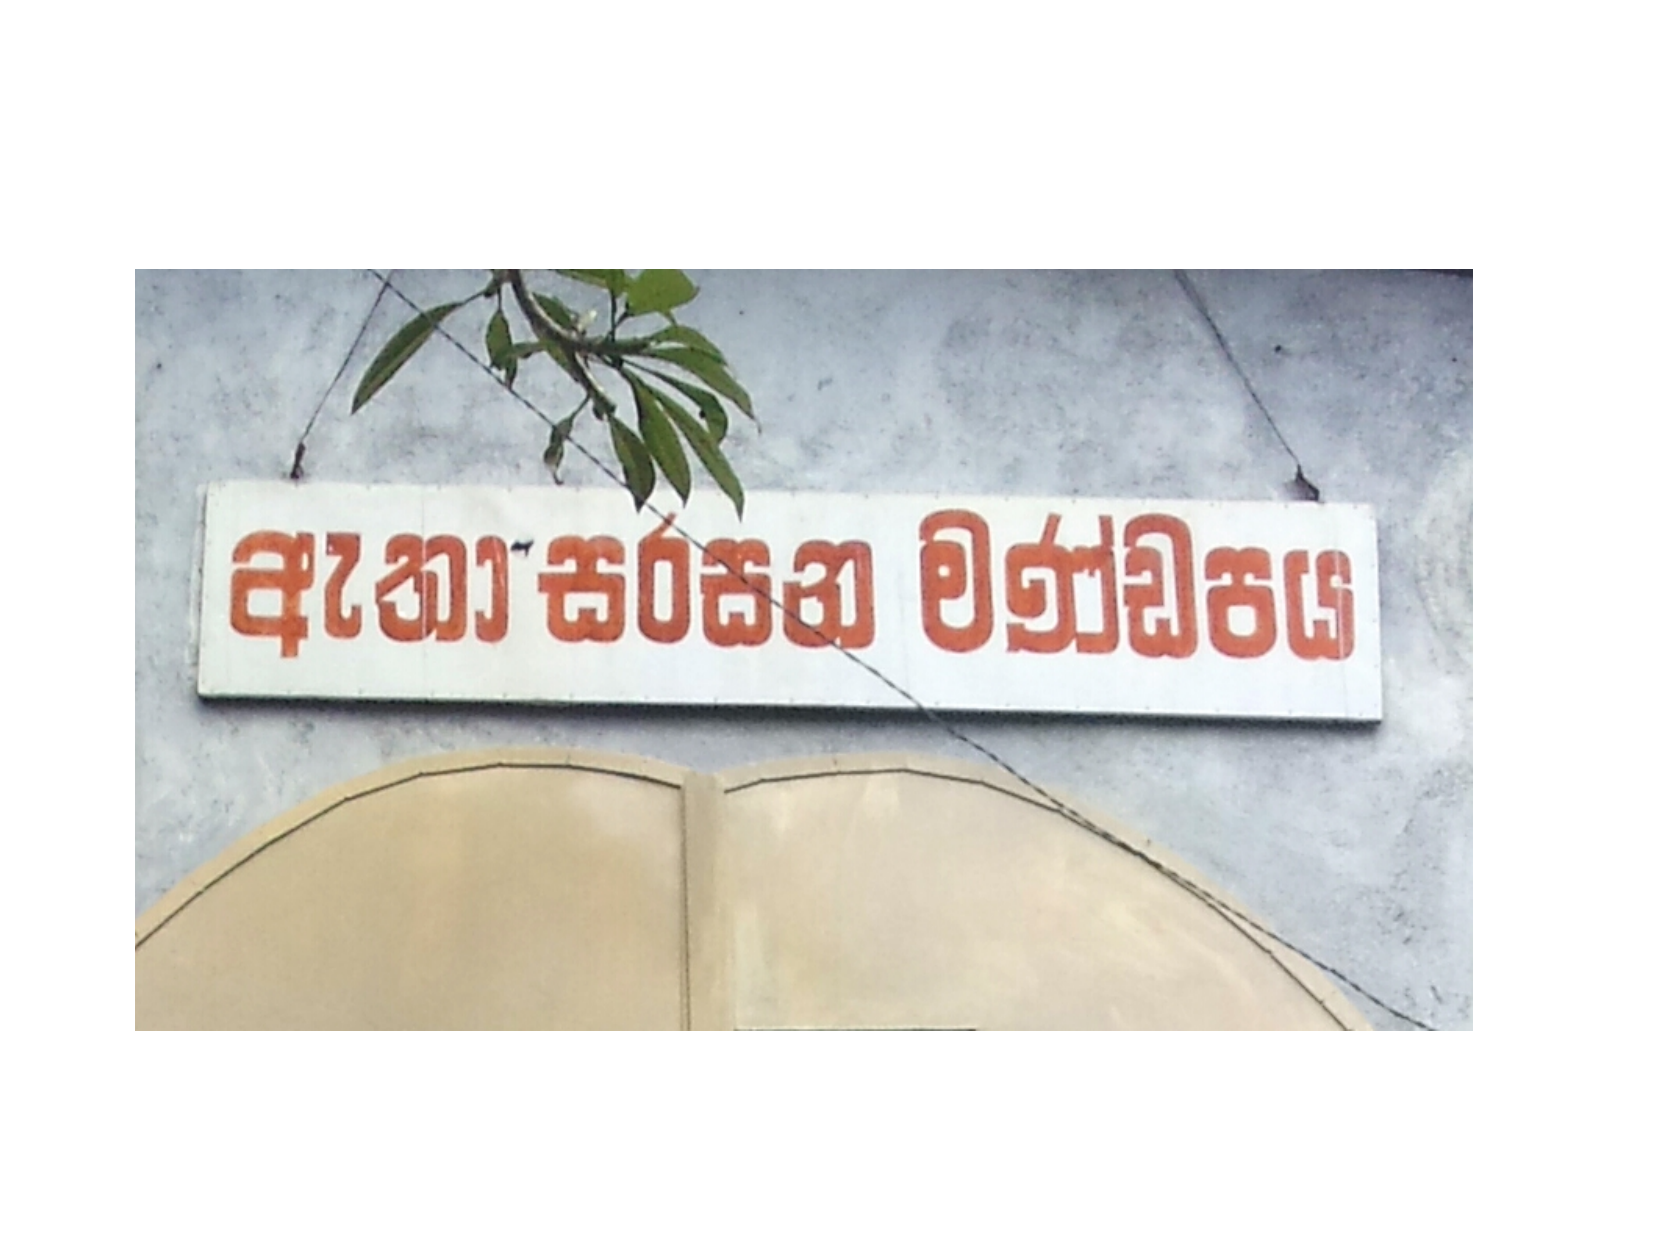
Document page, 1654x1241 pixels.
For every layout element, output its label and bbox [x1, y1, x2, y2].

picture [135, 269, 1473, 1031]
